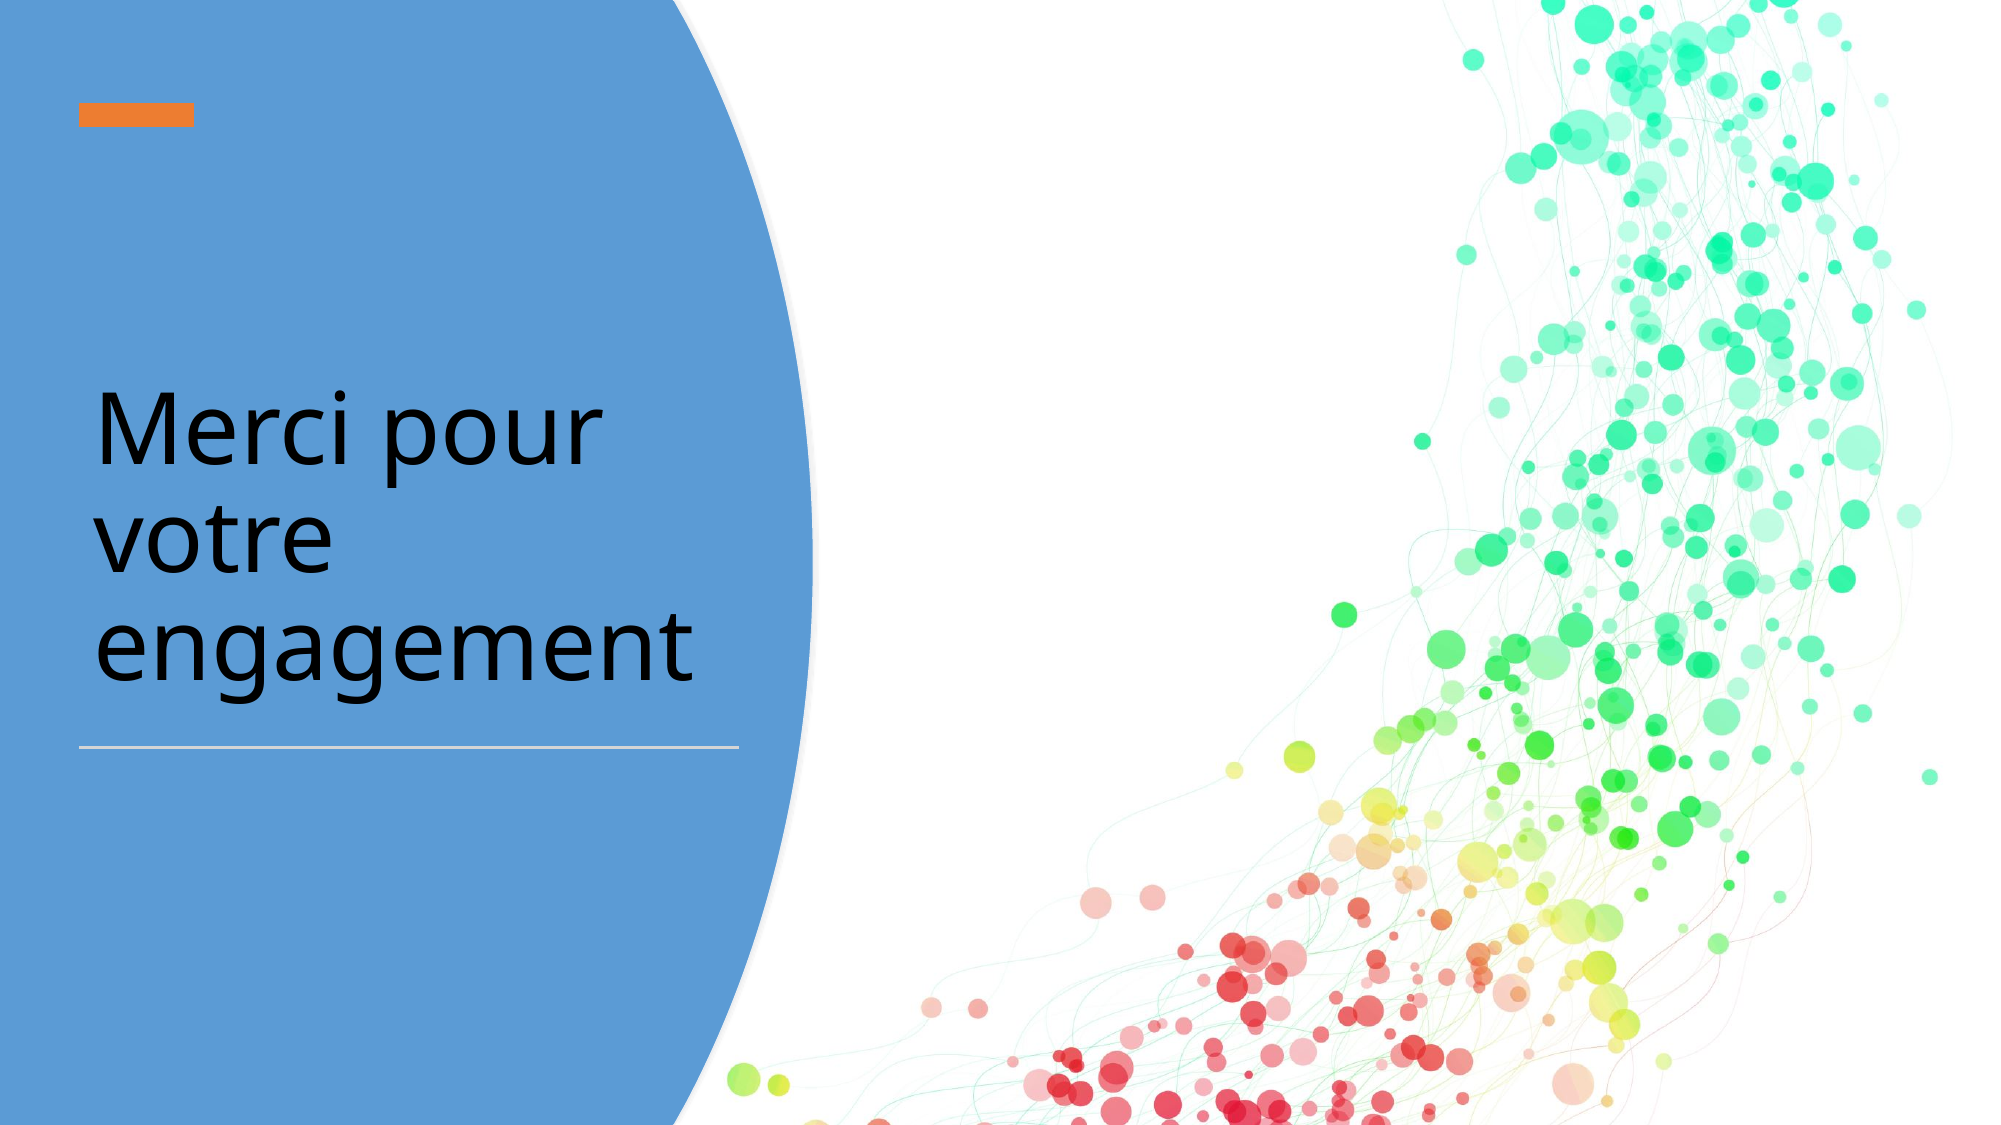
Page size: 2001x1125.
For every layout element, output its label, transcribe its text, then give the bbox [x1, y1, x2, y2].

picture [675, 0, 2000, 1125]
title Merci pour votre engagement [78, 184, 739, 710]
text_box [0, 0, 814, 1125]
